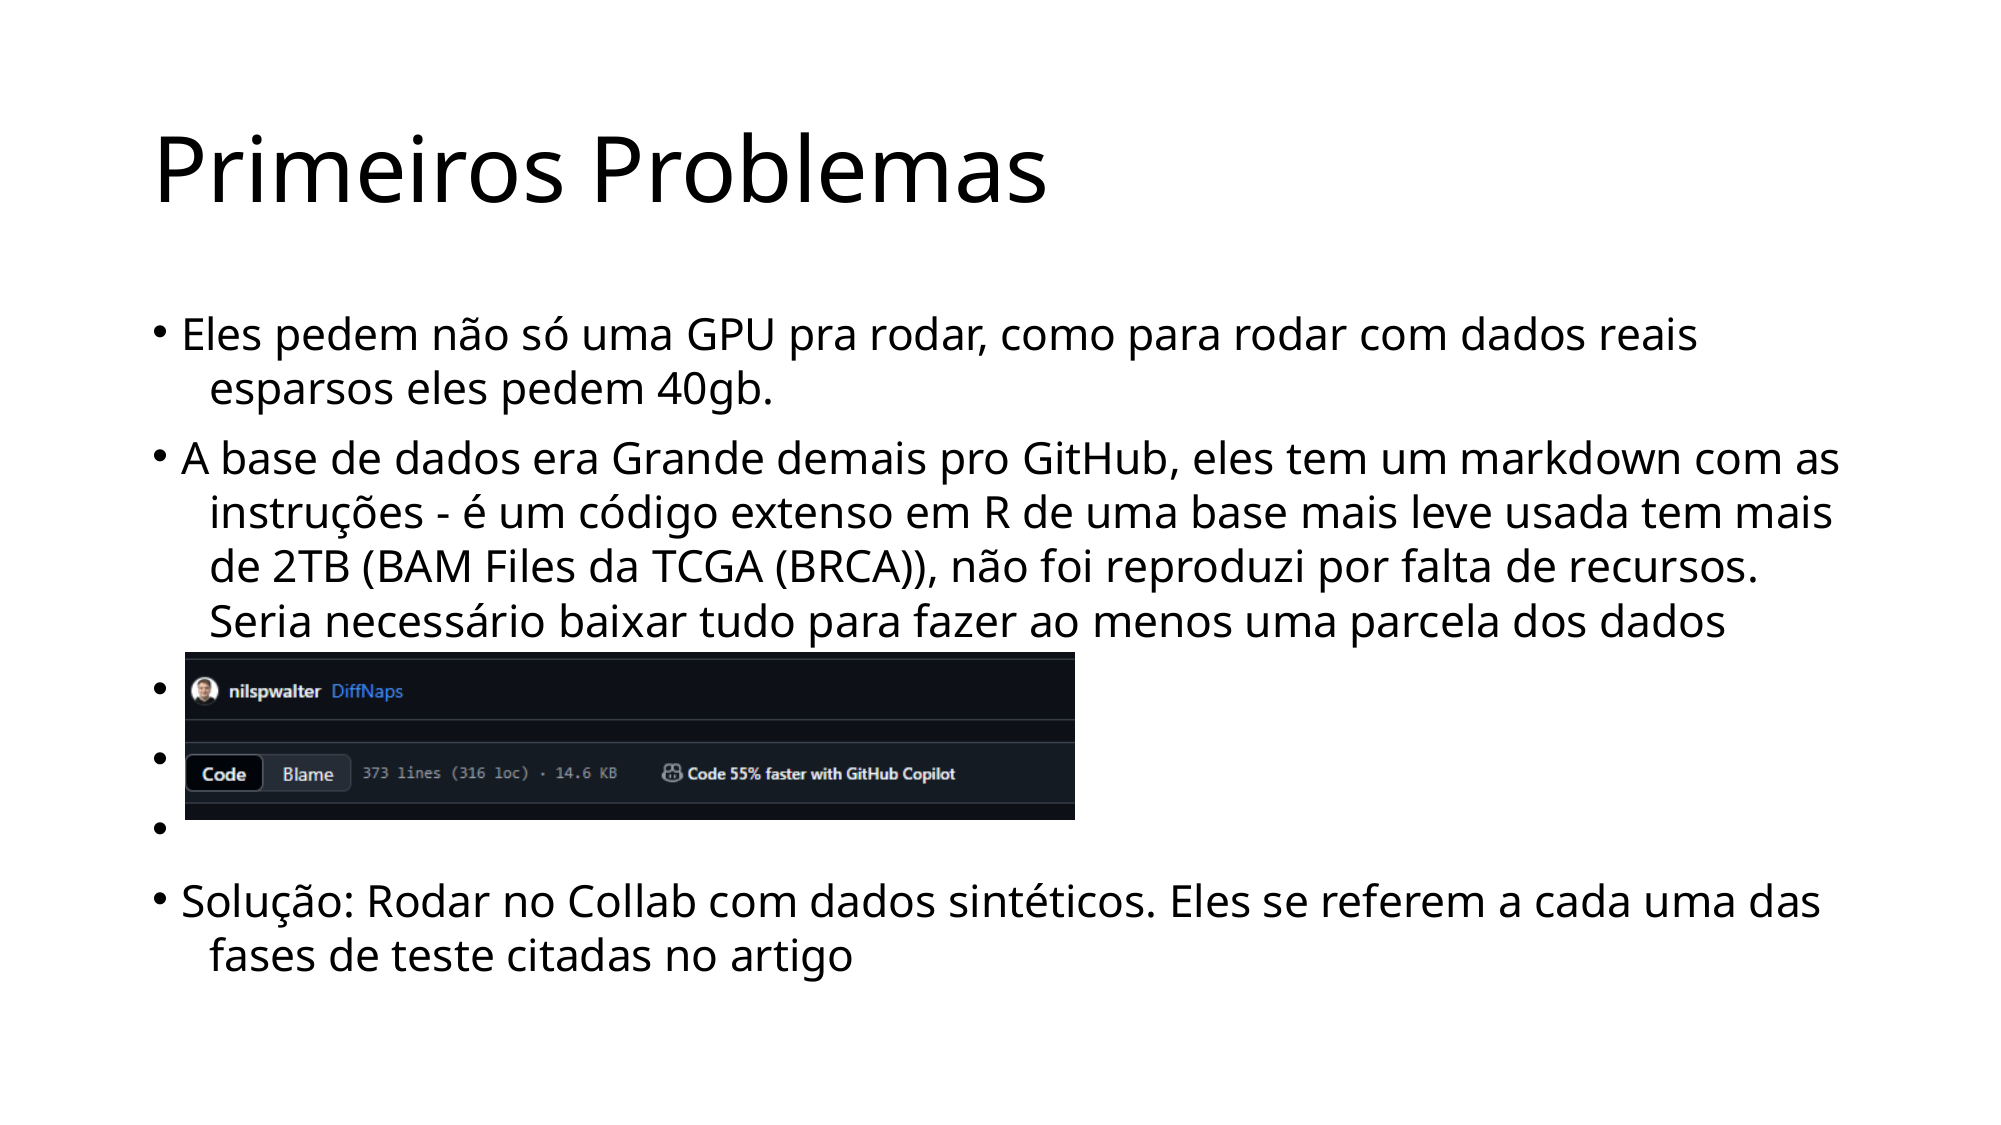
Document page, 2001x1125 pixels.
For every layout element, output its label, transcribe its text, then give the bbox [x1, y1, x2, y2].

picture [185, 652, 1075, 820]
text_box Eles pedem não só uma GPU pra rodar, como para rodar com dados reais esparsos eles pedem 40gb. A base de dados era Grande demais pro GitHub, eles tem um markdown com as instruções - é um código extenso em R de uma base mais leve usada tem mais de 2TB (BAM Files da TCGA (BRCA)), não foi reproduzi por falta de recursos. Seria necessário baixar tudo para fazer ao menos uma parcela dos dados Solução: Rodar no Collab com dados sintéticos. Eles se referem a cada uma das fases de teste citadas no artigo [137, 299, 1863, 1013]
text_box Primeiros Problemas [137, 60, 1863, 277]
